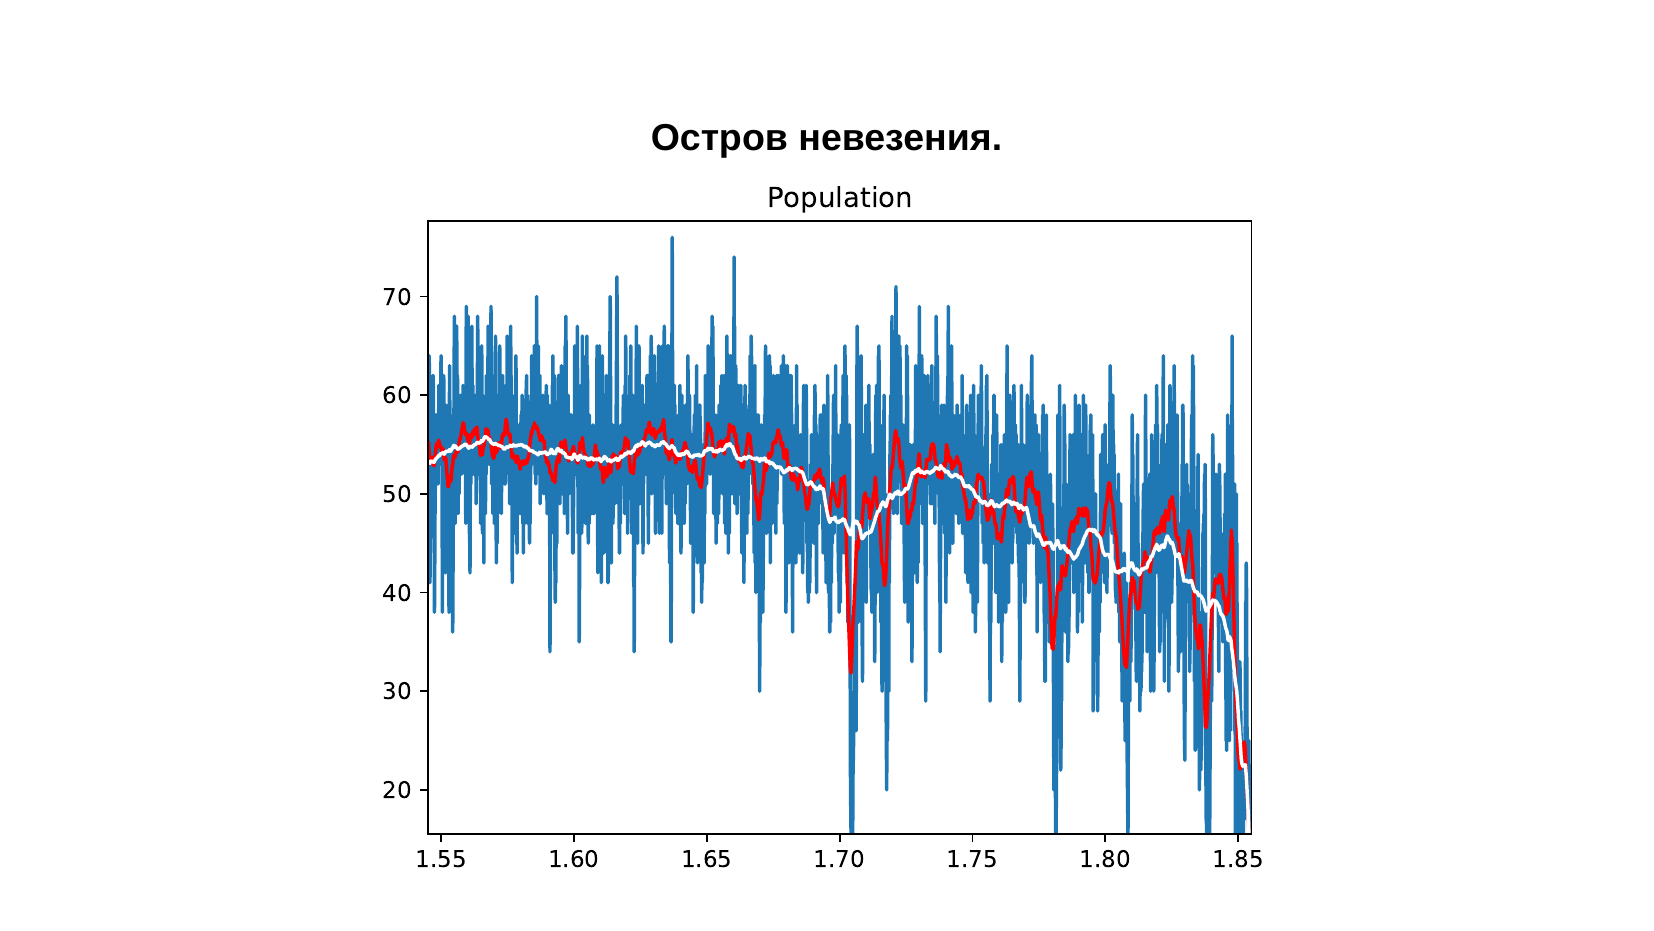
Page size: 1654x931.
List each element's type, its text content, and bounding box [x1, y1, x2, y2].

picture [295, 124, 1359, 922]
text_box Остров невезения. [401, 108, 1252, 166]
